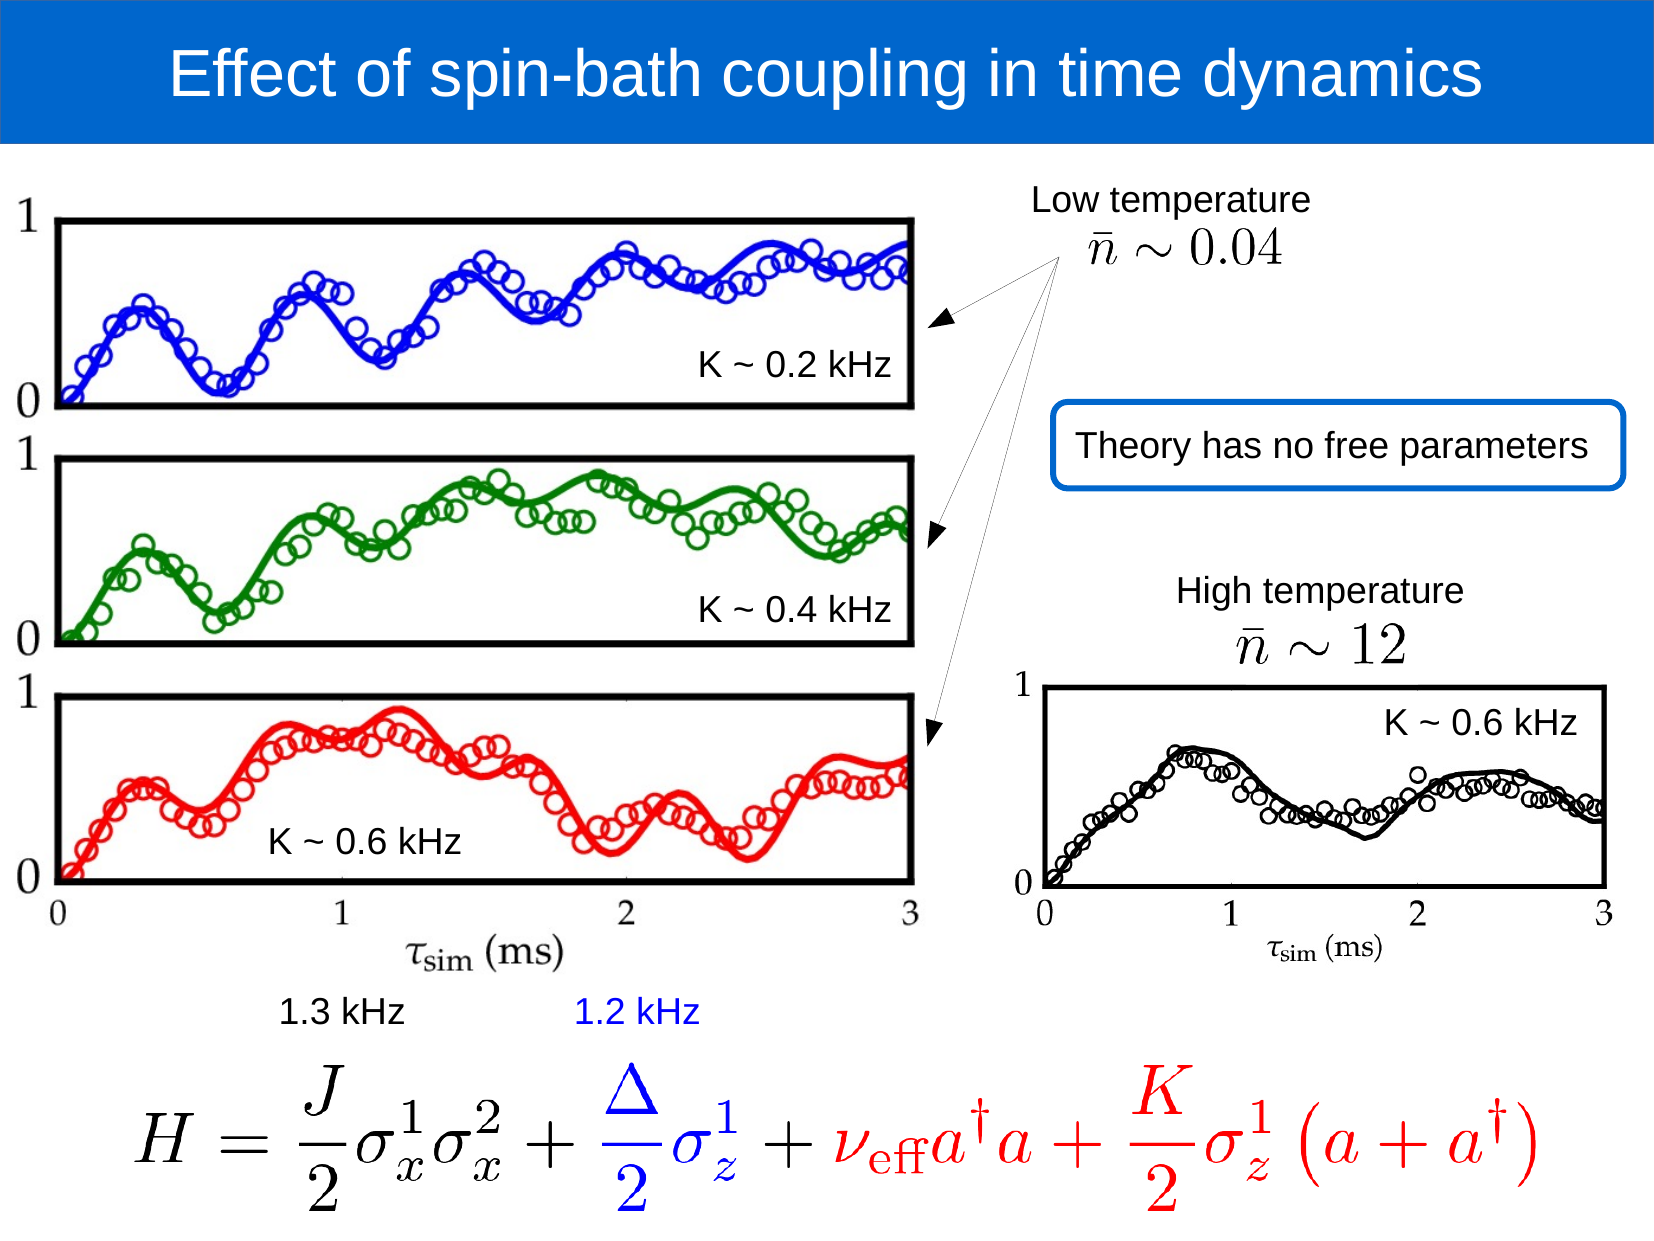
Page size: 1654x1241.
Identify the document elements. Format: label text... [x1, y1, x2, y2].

picture [134, 1062, 1536, 1211]
text_box High temperature [1161, 562, 1480, 620]
picture [1, 188, 928, 984]
text_box [1245, 645, 1419, 685]
text_box Theory has no free parameters [1053, 401, 1624, 489]
title Effect of spin-bath coupling in time dynamics [0, 2, 1654, 144]
text_box 1.2 kHz [559, 982, 716, 1040]
picture [1012, 623, 1629, 969]
text_box 1.3 kHz [263, 982, 421, 1040]
text_box K ~ 0.2 kHz [682, 336, 908, 394]
picture [1088, 228, 1282, 265]
text_box K ~ 0.6 kHz [1368, 693, 1594, 751]
text_box Low temperature [1016, 170, 1327, 228]
text_box K ~ 0.6 kHz [252, 813, 478, 870]
text_box K ~ 0.4 kHz [682, 581, 908, 638]
